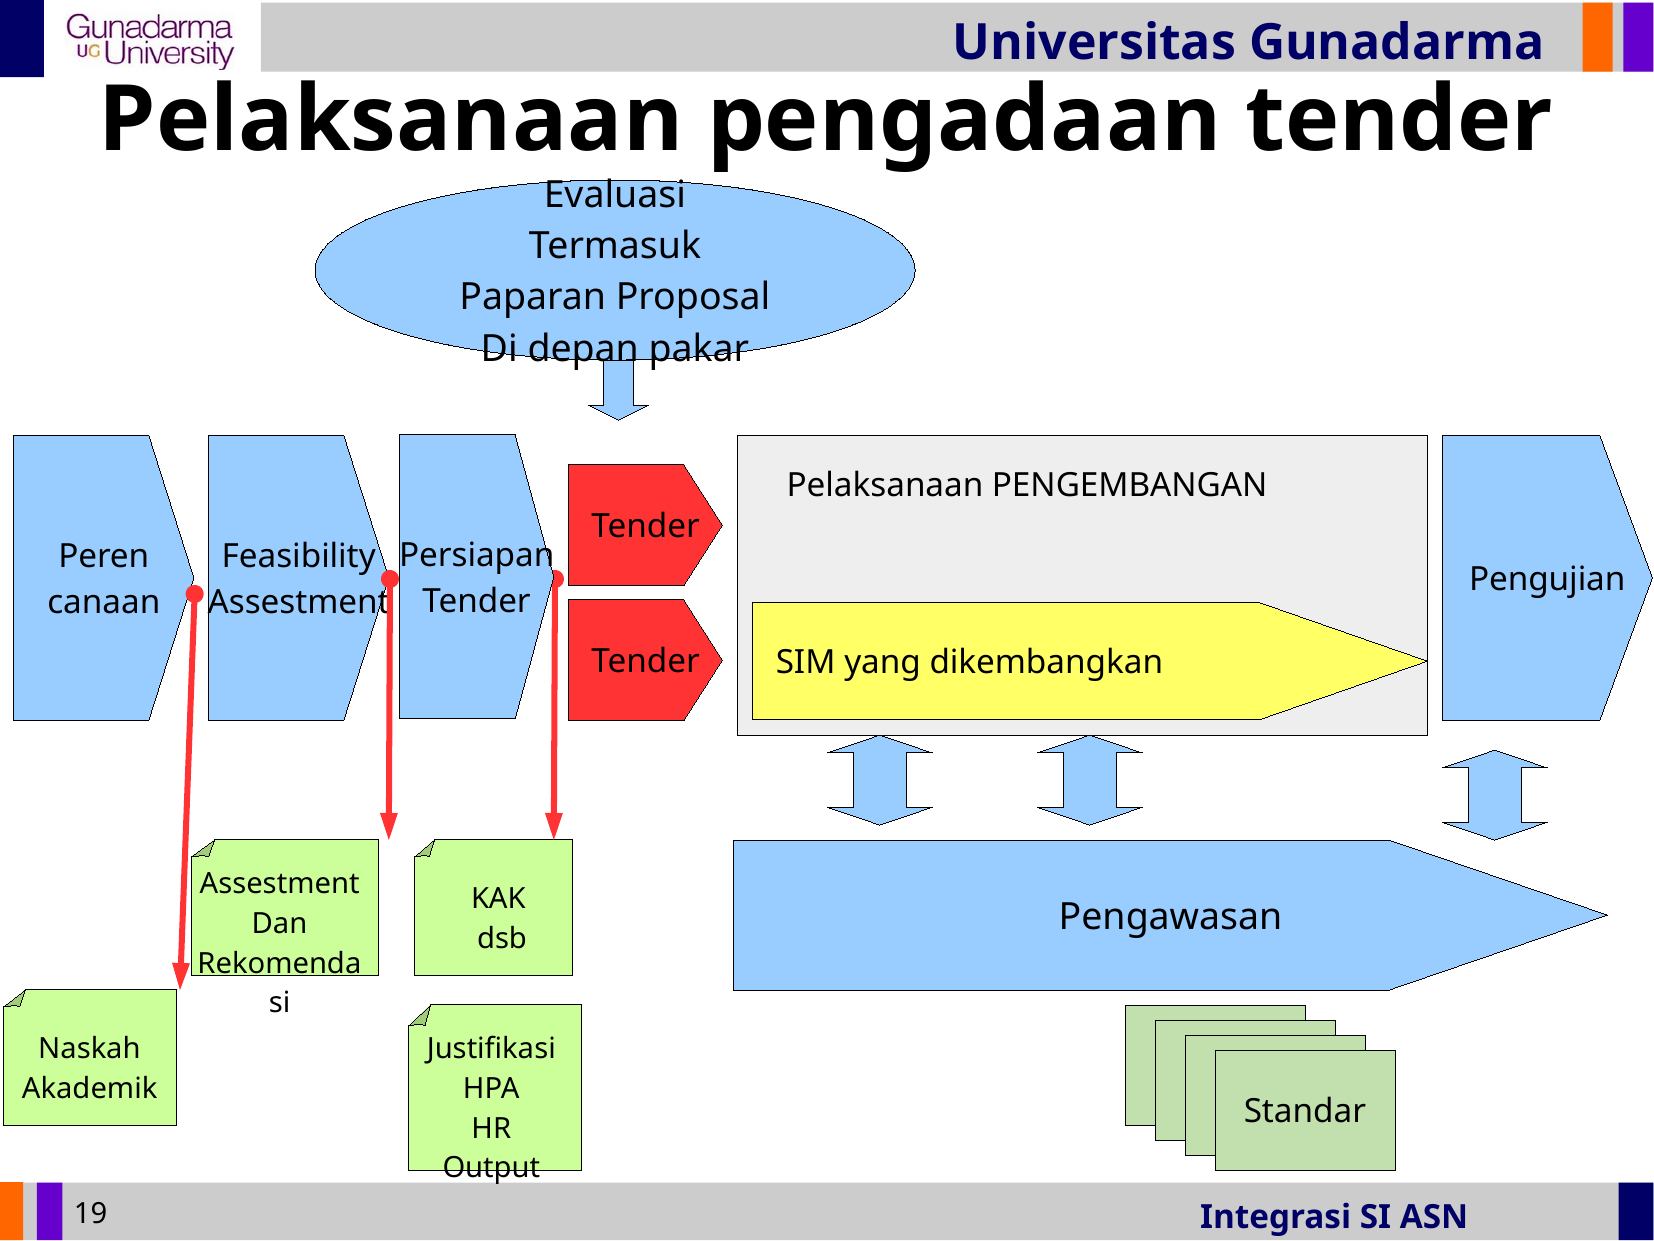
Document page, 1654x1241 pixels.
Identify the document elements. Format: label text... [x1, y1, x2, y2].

text_box Evaluasi Termasuk Paparan Proposal Di depan pakar [315, 180, 916, 360]
text_box Persiapan Tender [399, 434, 554, 719]
text_box [408, 1022, 412, 1171]
text_box Pengujian [1442, 435, 1653, 721]
text_box SIM yang dikembangkan [760, 630, 1351, 691]
text_box Feasibility Assestment [208, 435, 387, 721]
text_box Standar [1215, 1050, 1396, 1171]
text_box [737, 435, 1428, 826]
text_box [414, 839, 573, 976]
text_box Standar [1185, 1035, 1366, 1156]
text_box Assestment Dan Rekomendasi [182, 855, 389, 1009]
picture [65, 0, 235, 70]
text_box [414, 1004, 582, 1171]
text_box Pengawasan [733, 840, 1608, 991]
text_box Tender [568, 464, 723, 586]
text_box Tender [568, 599, 723, 721]
text_box [1442, 750, 1548, 841]
text_box [193, 839, 379, 855]
text_box Standar [1125, 1005, 1306, 1126]
text_box Naskah Akademik [7, 1020, 166, 1105]
text_box Justifikasi HPA HR Output [412, 1020, 571, 1175]
text_box KAK dsb [456, 870, 552, 955]
text_box Pelaksanaan PENGEMBANGAN [771, 453, 1349, 514]
text_box Standar [1155, 1020, 1336, 1141]
text_box Peren canaan [13, 435, 194, 721]
text_box [3, 989, 177, 1126]
text_box [588, 360, 649, 421]
title Pelaksanaan pengadaan tender [82, 49, 1571, 181]
